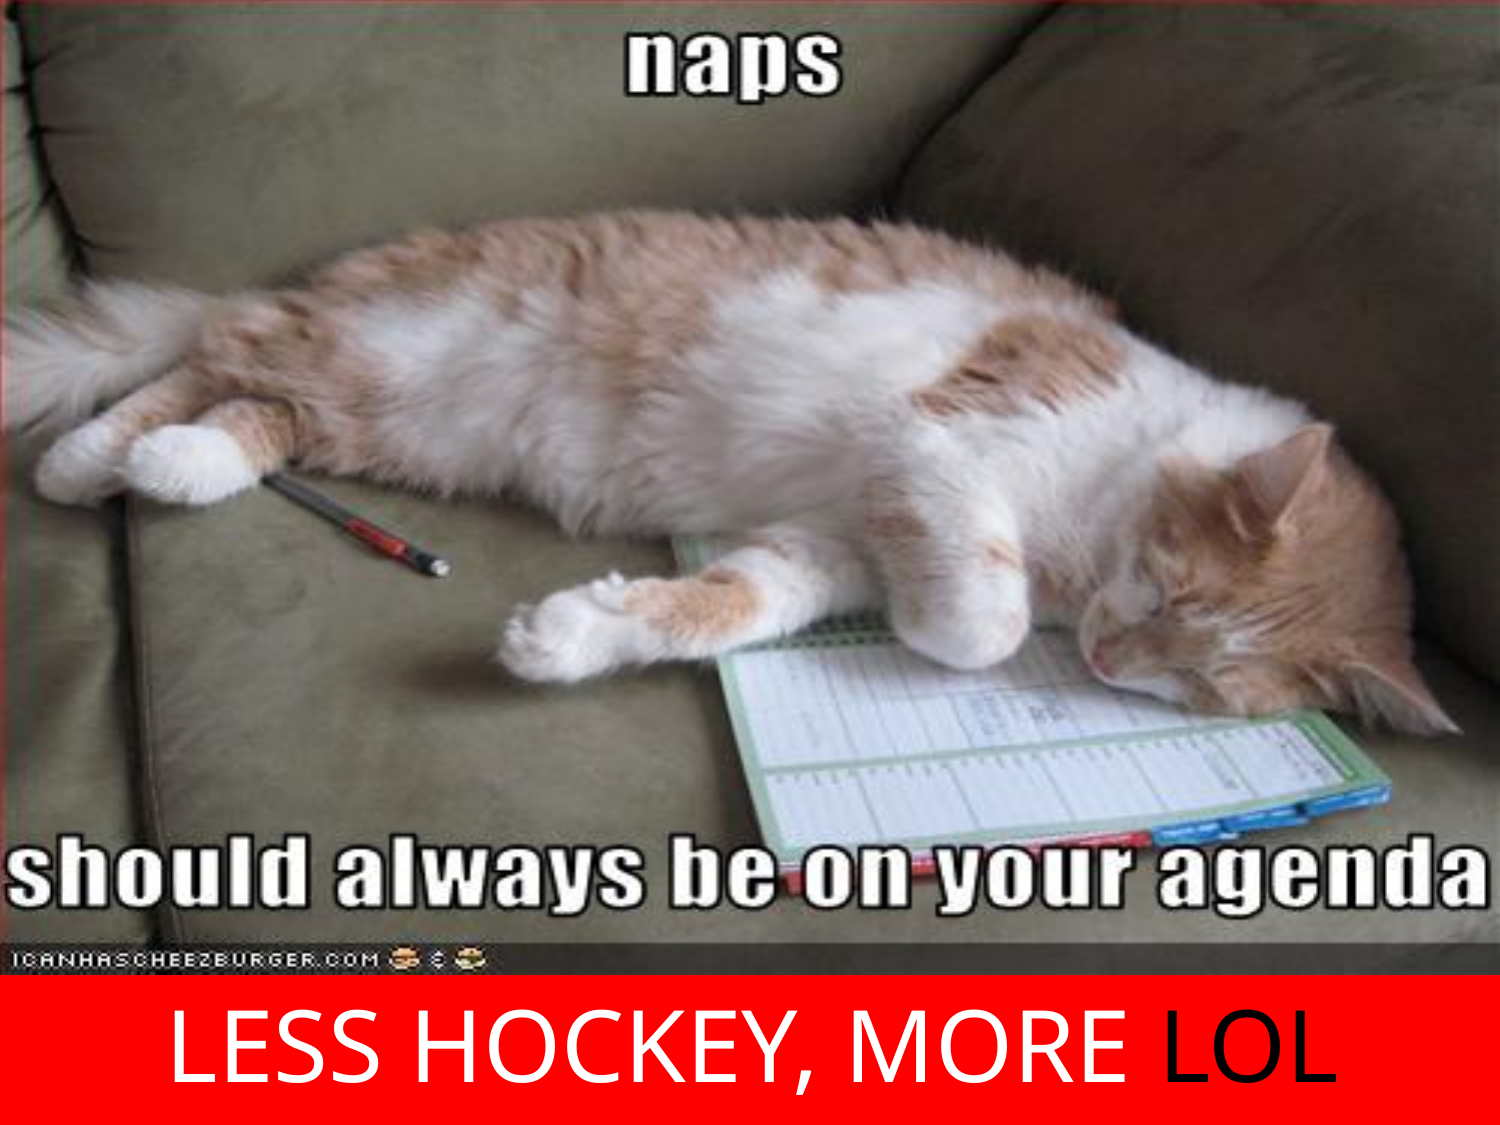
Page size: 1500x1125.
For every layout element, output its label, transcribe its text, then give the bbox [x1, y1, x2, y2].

list LESS HOCKEY, MORE LOL [28, 975, 1478, 1111]
picture [0, 0, 1500, 975]
